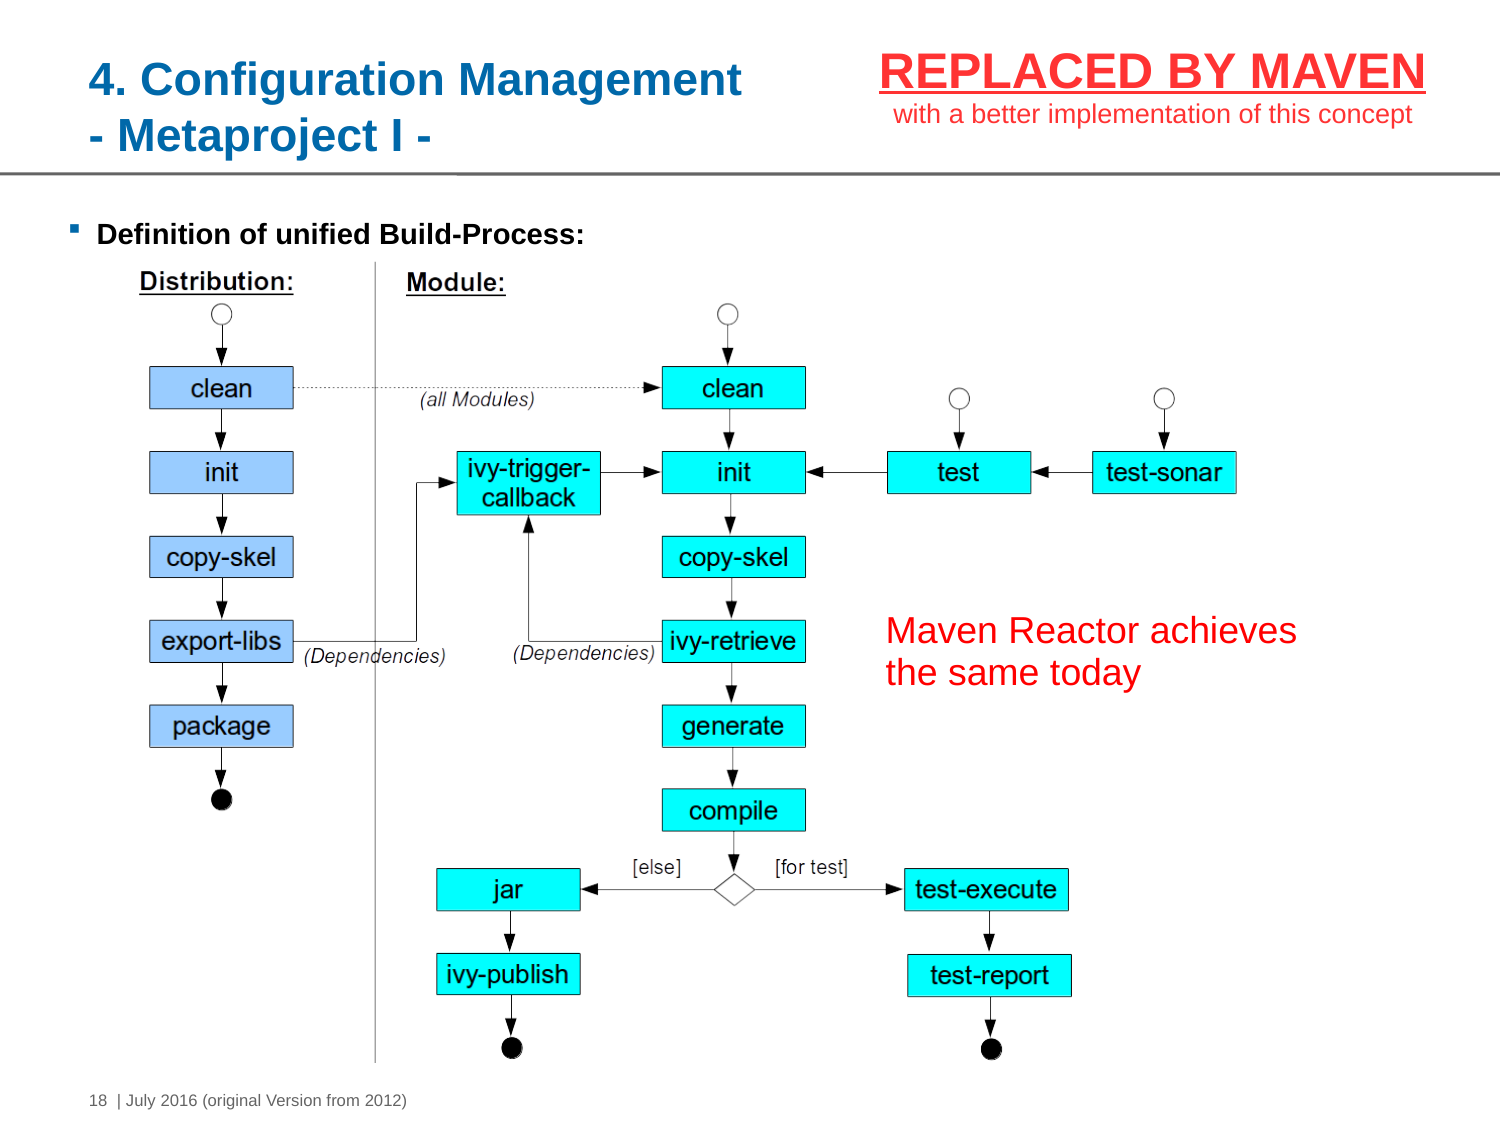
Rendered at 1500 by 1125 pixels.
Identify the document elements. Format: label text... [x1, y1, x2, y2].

title 4. Configuration Management - Metaproject I - [0, 40, 1223, 168]
text_box Definition of unified Build-Process: [53, 208, 1447, 258]
text_box REPLACED BY MAVEN with a better implementation of this concept [864, 35, 1441, 137]
text_box Maven Reactor achieves the same today [870, 602, 1323, 702]
picture [129, 261, 1264, 1063]
